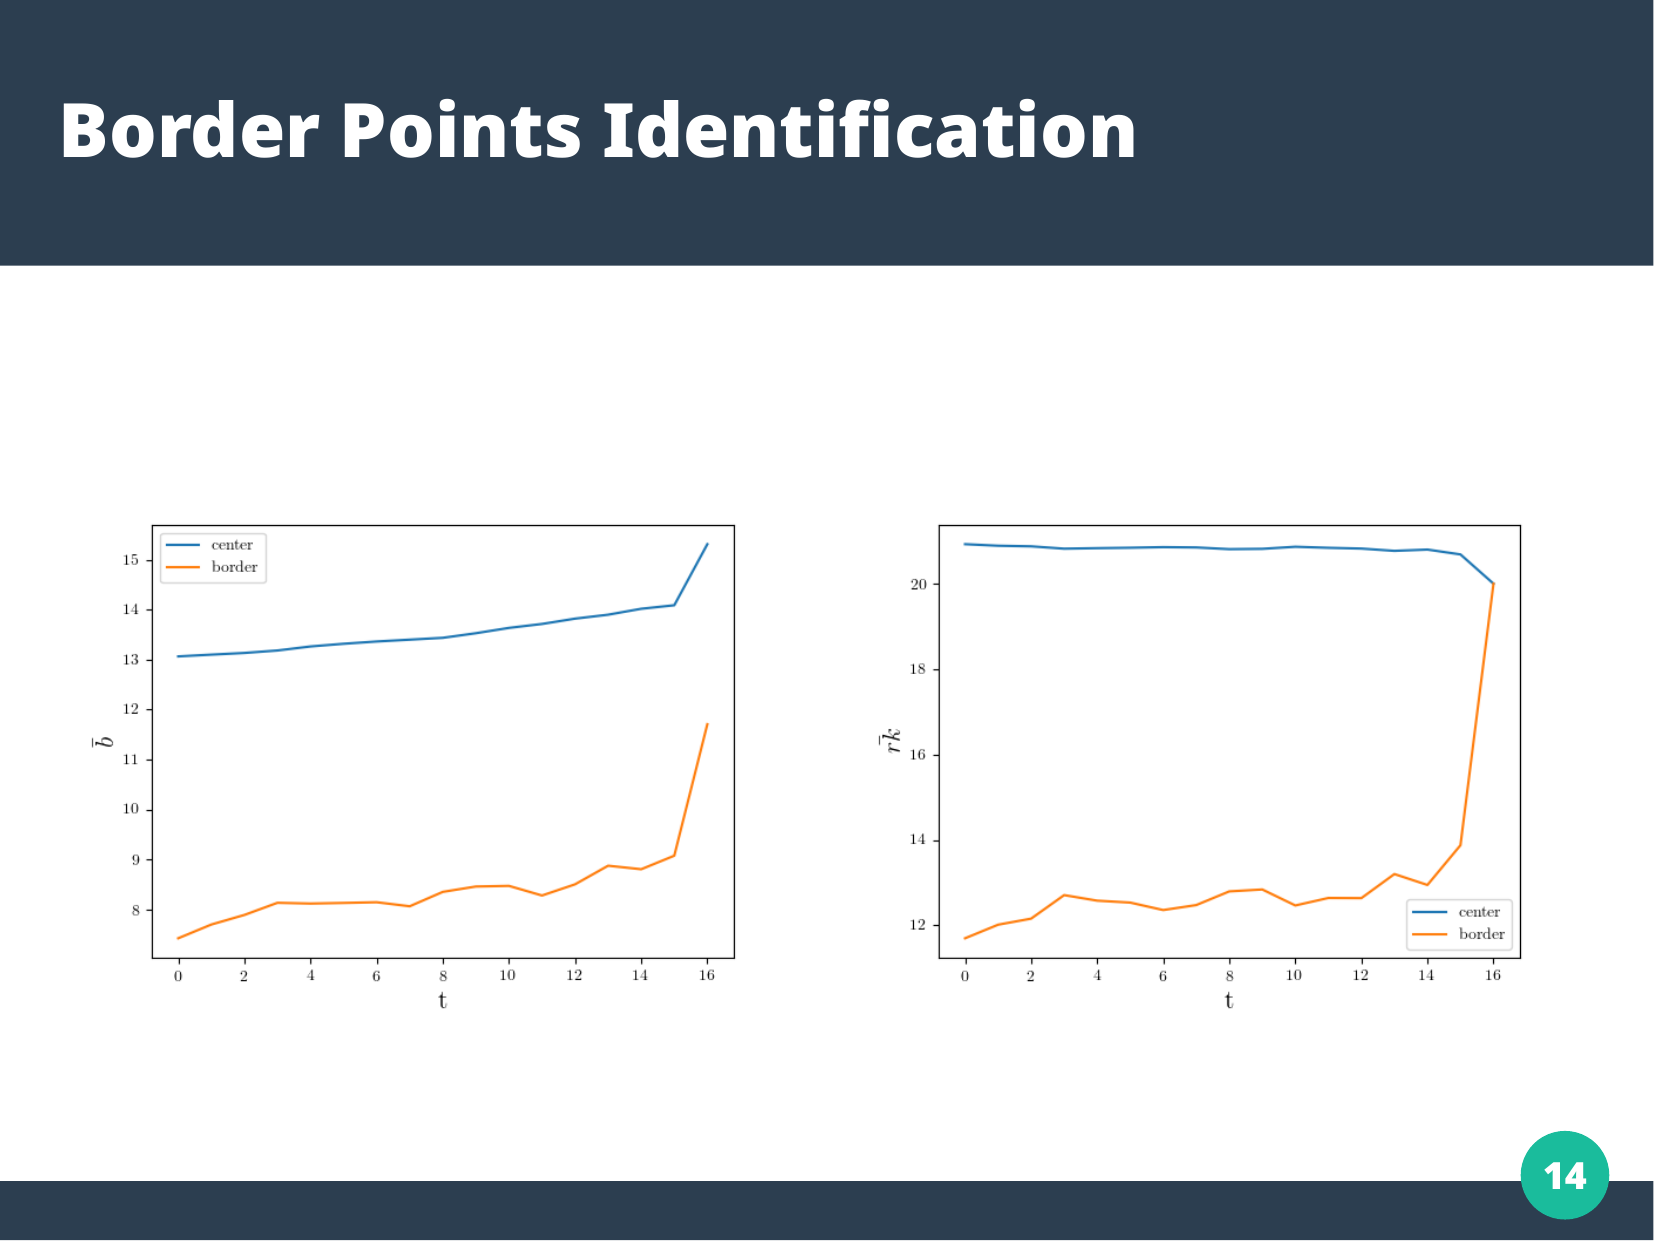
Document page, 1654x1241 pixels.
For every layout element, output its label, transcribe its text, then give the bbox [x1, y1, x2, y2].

picture [58, 457, 809, 1020]
title Border Points Identification [59, 49, 1595, 207]
picture [845, 457, 1595, 1020]
